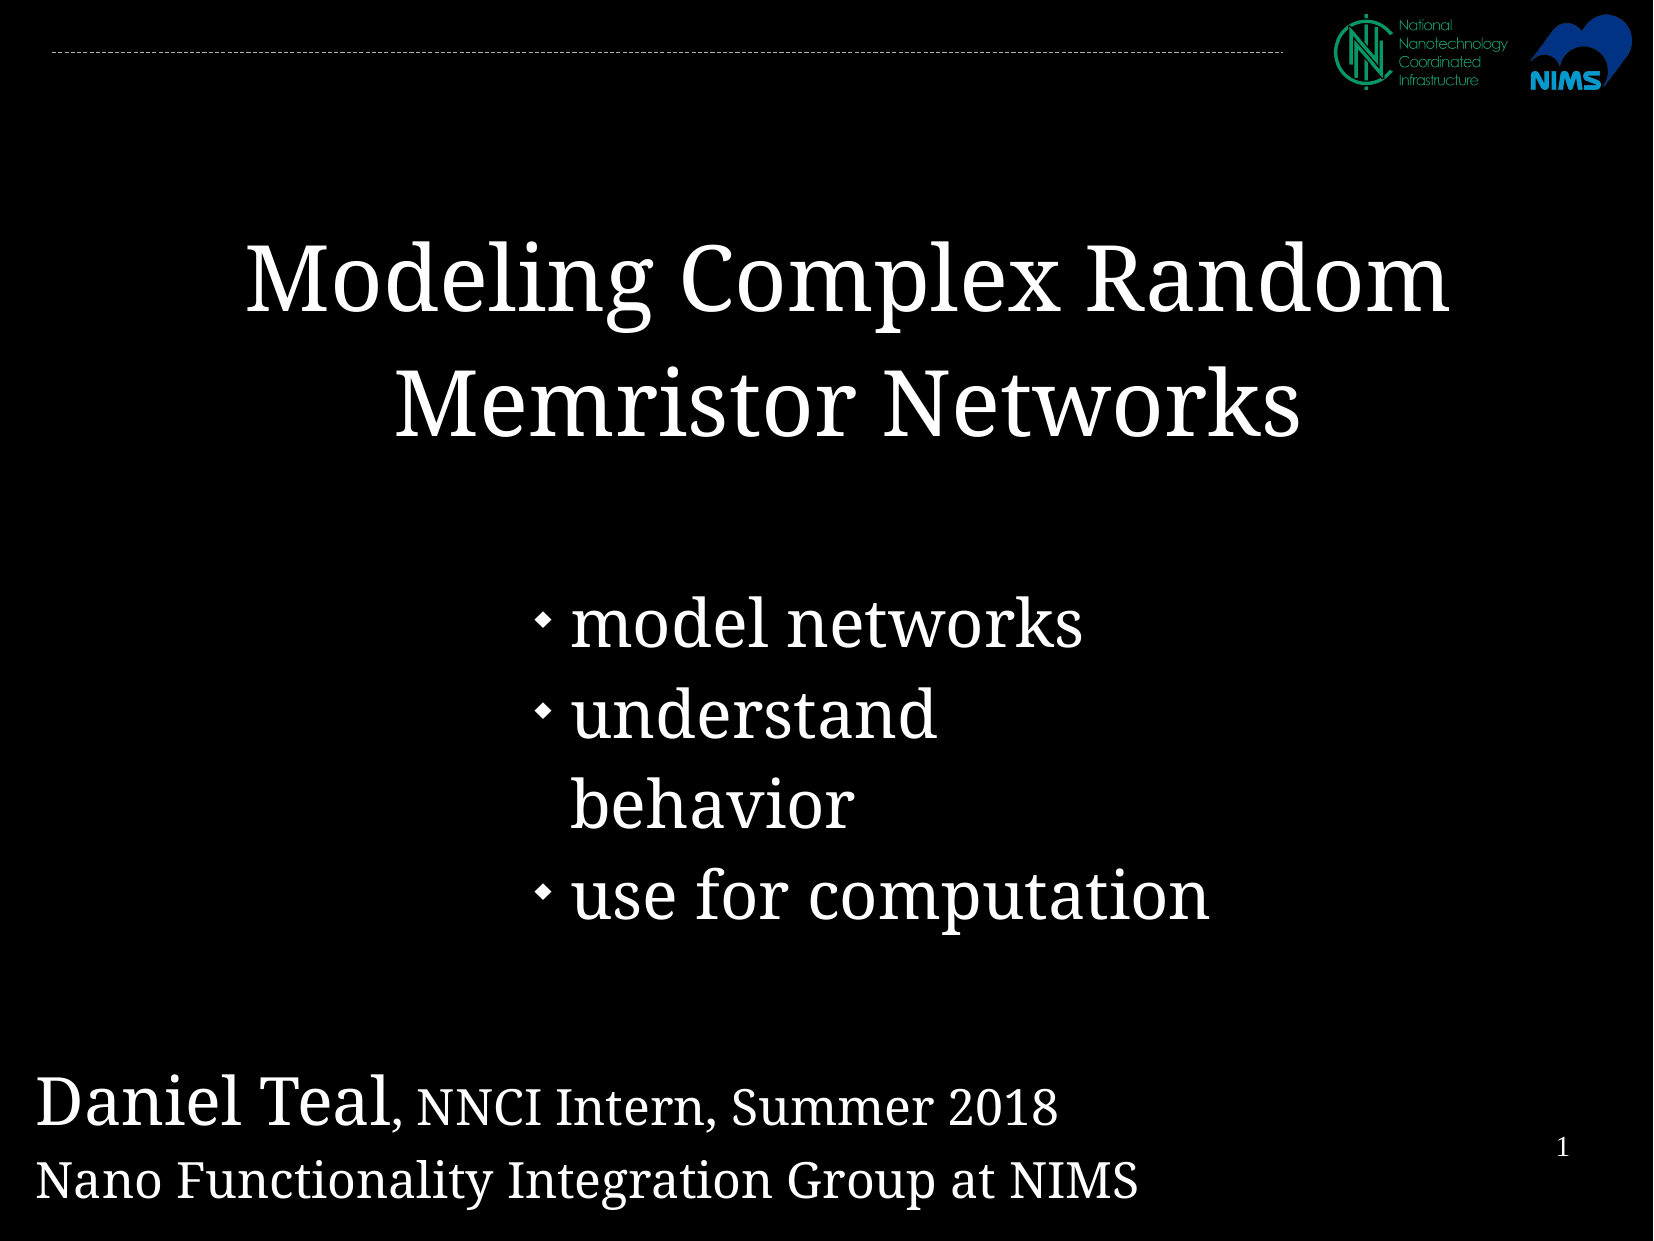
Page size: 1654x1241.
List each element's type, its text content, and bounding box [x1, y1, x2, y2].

subtitle model networks understand behavior use for computation [534, 585, 1225, 931]
picture [1333, 14, 1508, 91]
title Modeling Complex Random Memristor Networks [105, 211, 1593, 466]
picture [1563, 82, 1568, 91]
text_box Daniel Teal, NNCI Intern, Summer 2018 Nano Functionality Integration Group at NIMS [0, 1043, 1156, 1224]
picture [1536, 81, 1543, 91]
picture [1530, 14, 1632, 91]
